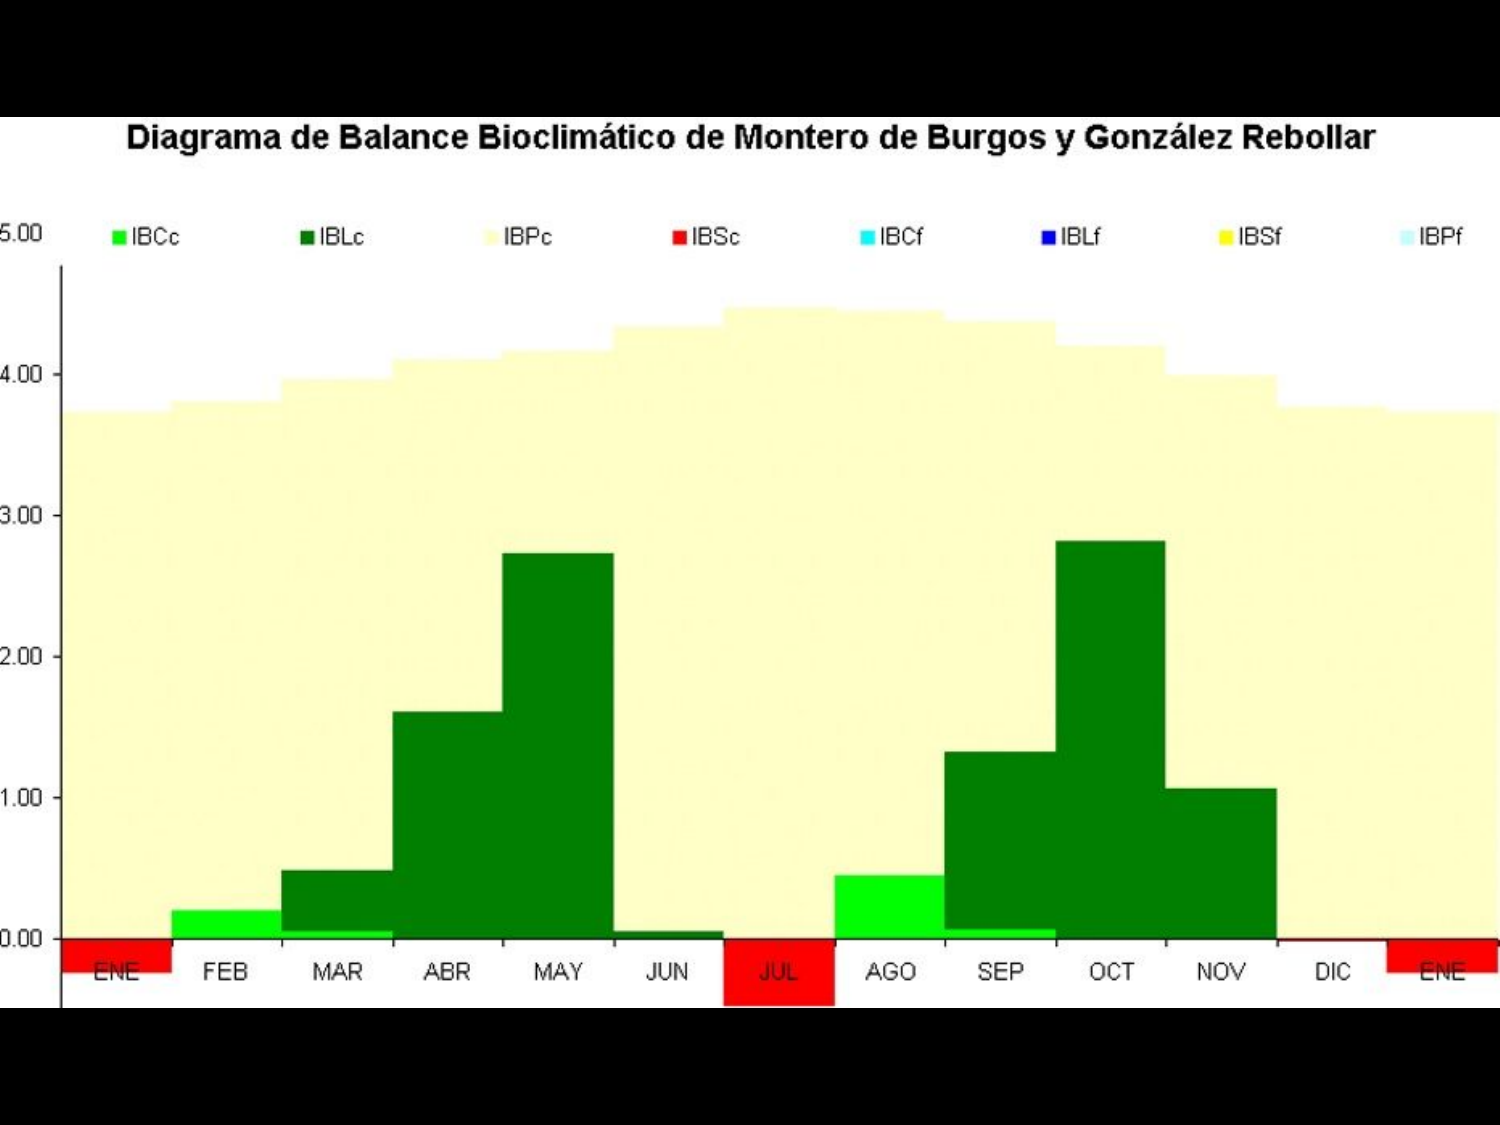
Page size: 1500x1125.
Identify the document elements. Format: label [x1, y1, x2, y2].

picture [0, 117, 1500, 1008]
